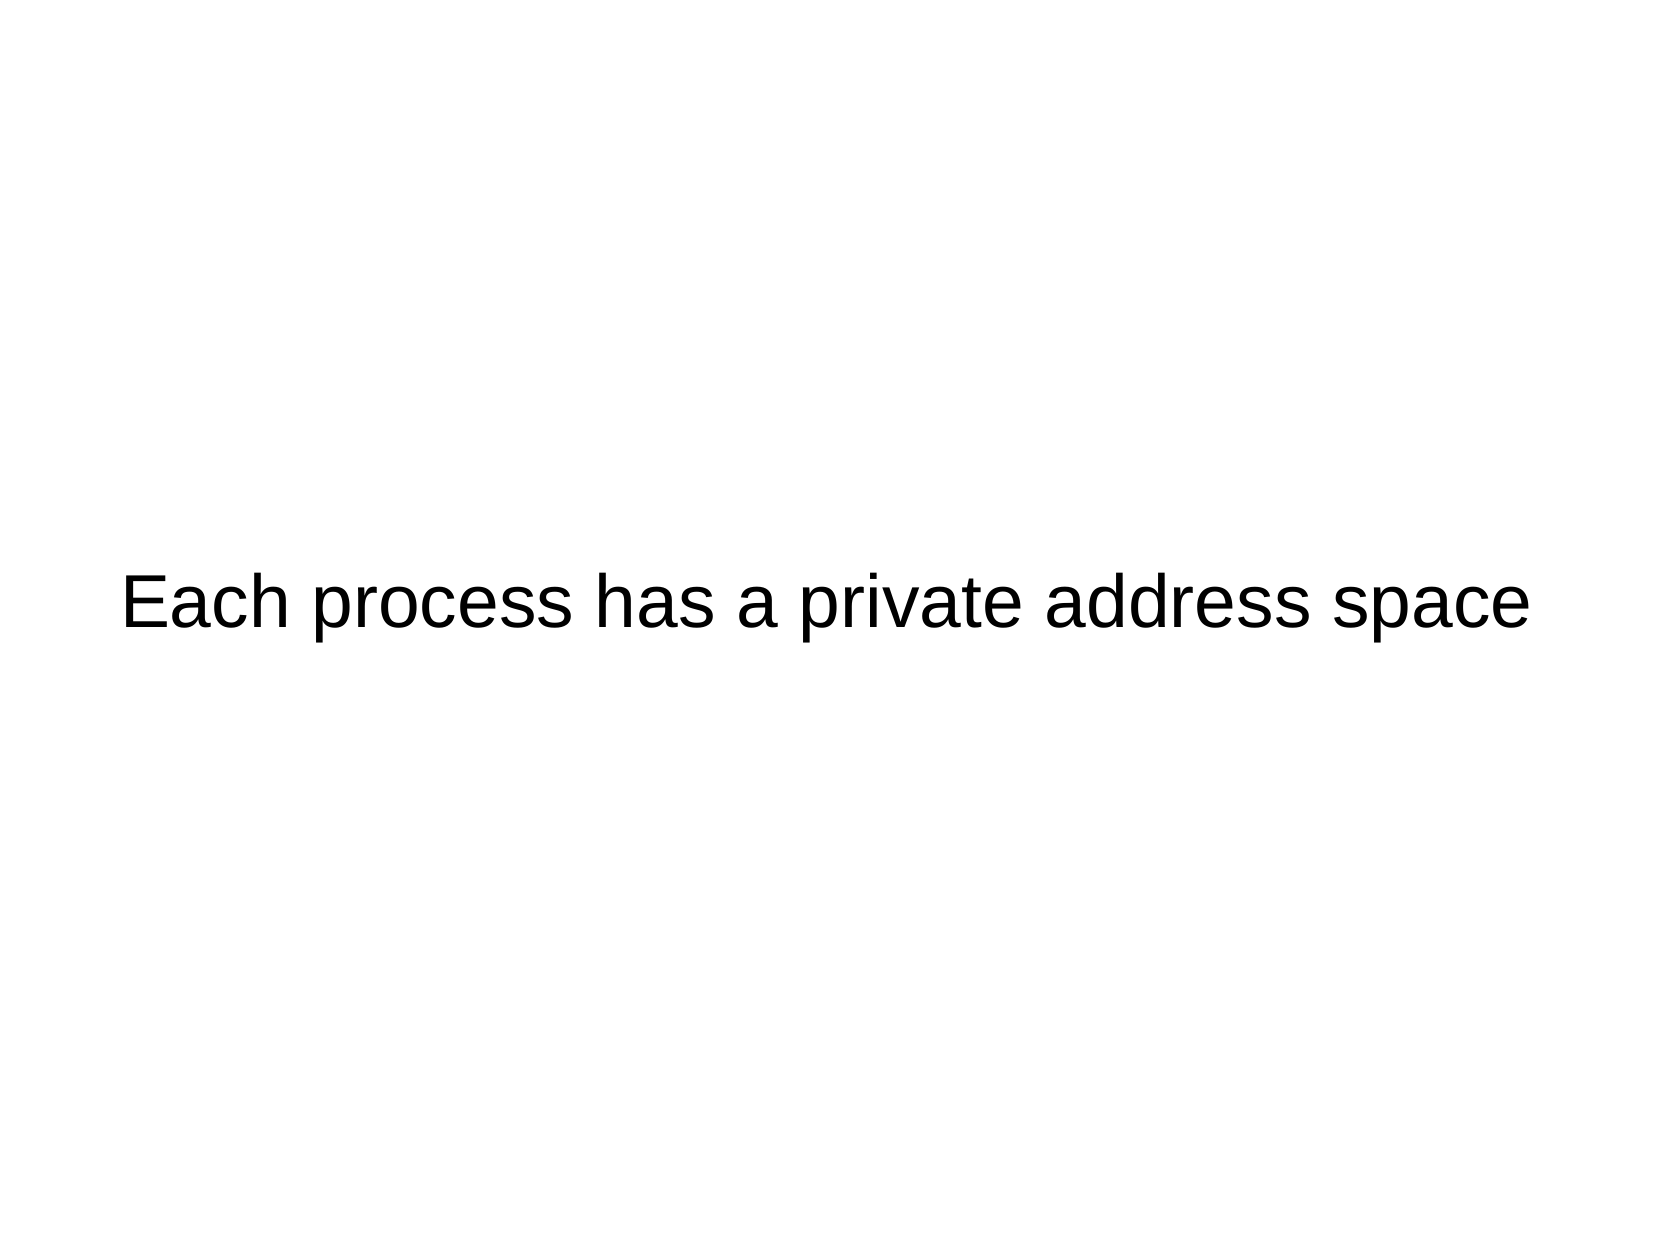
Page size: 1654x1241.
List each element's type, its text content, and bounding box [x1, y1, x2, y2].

title Each process has a private address space [82, 498, 1571, 706]
